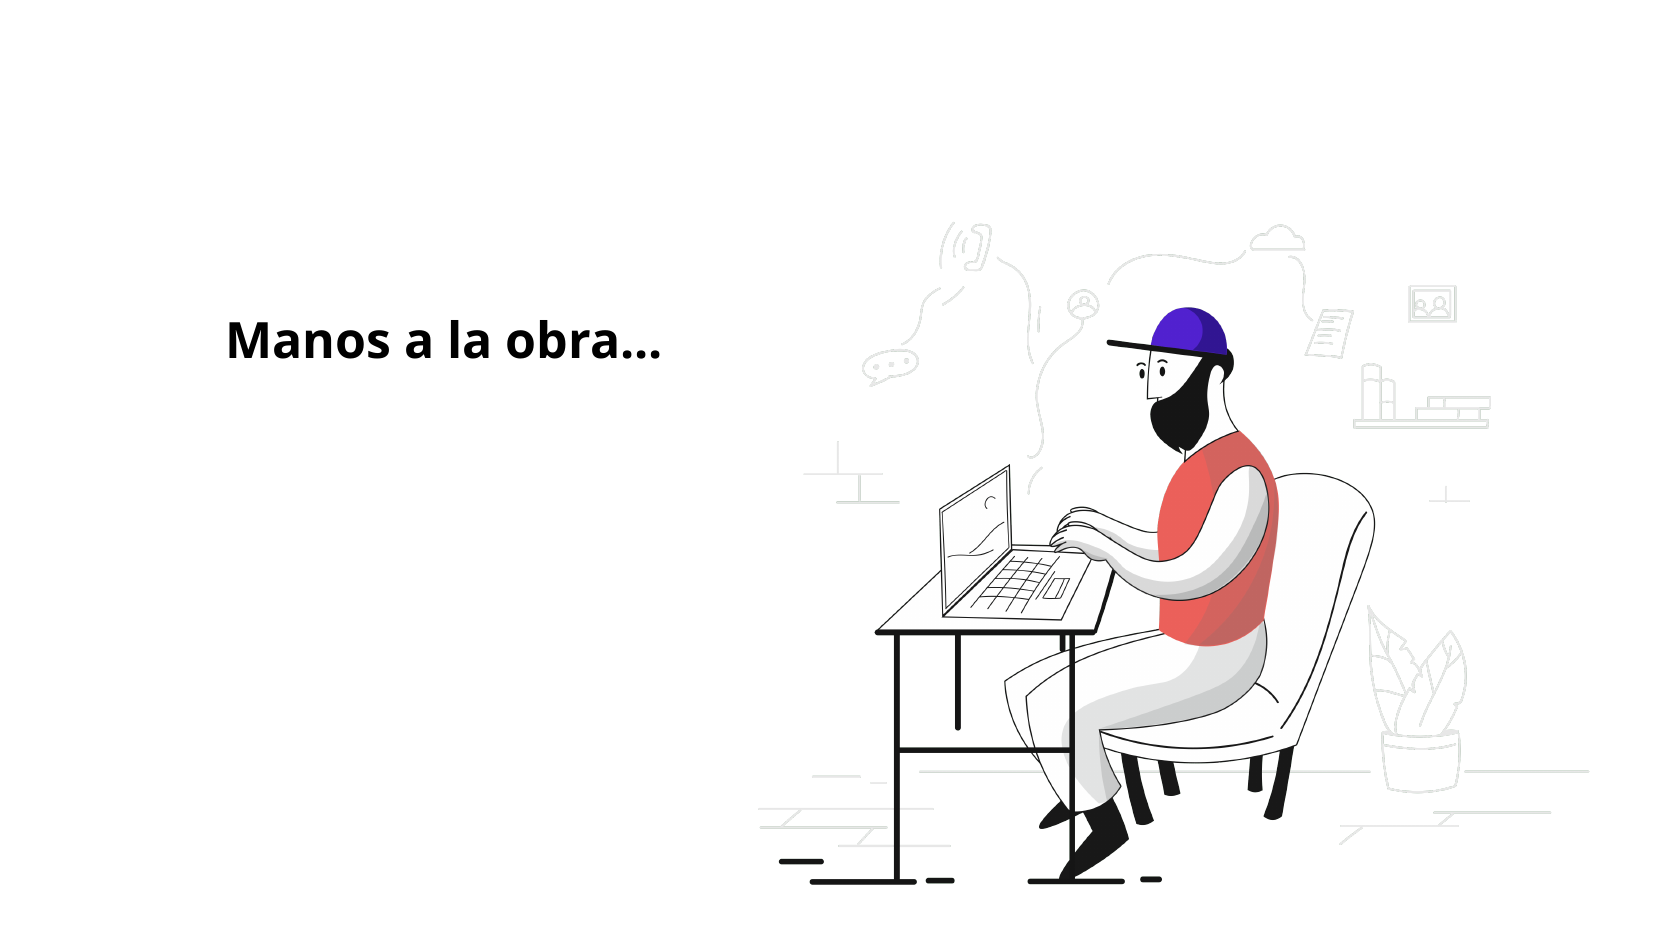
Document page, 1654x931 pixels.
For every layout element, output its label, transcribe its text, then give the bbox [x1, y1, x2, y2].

picture [602, 147, 1625, 914]
text_box Manos a la obra... [210, 301, 602, 379]
